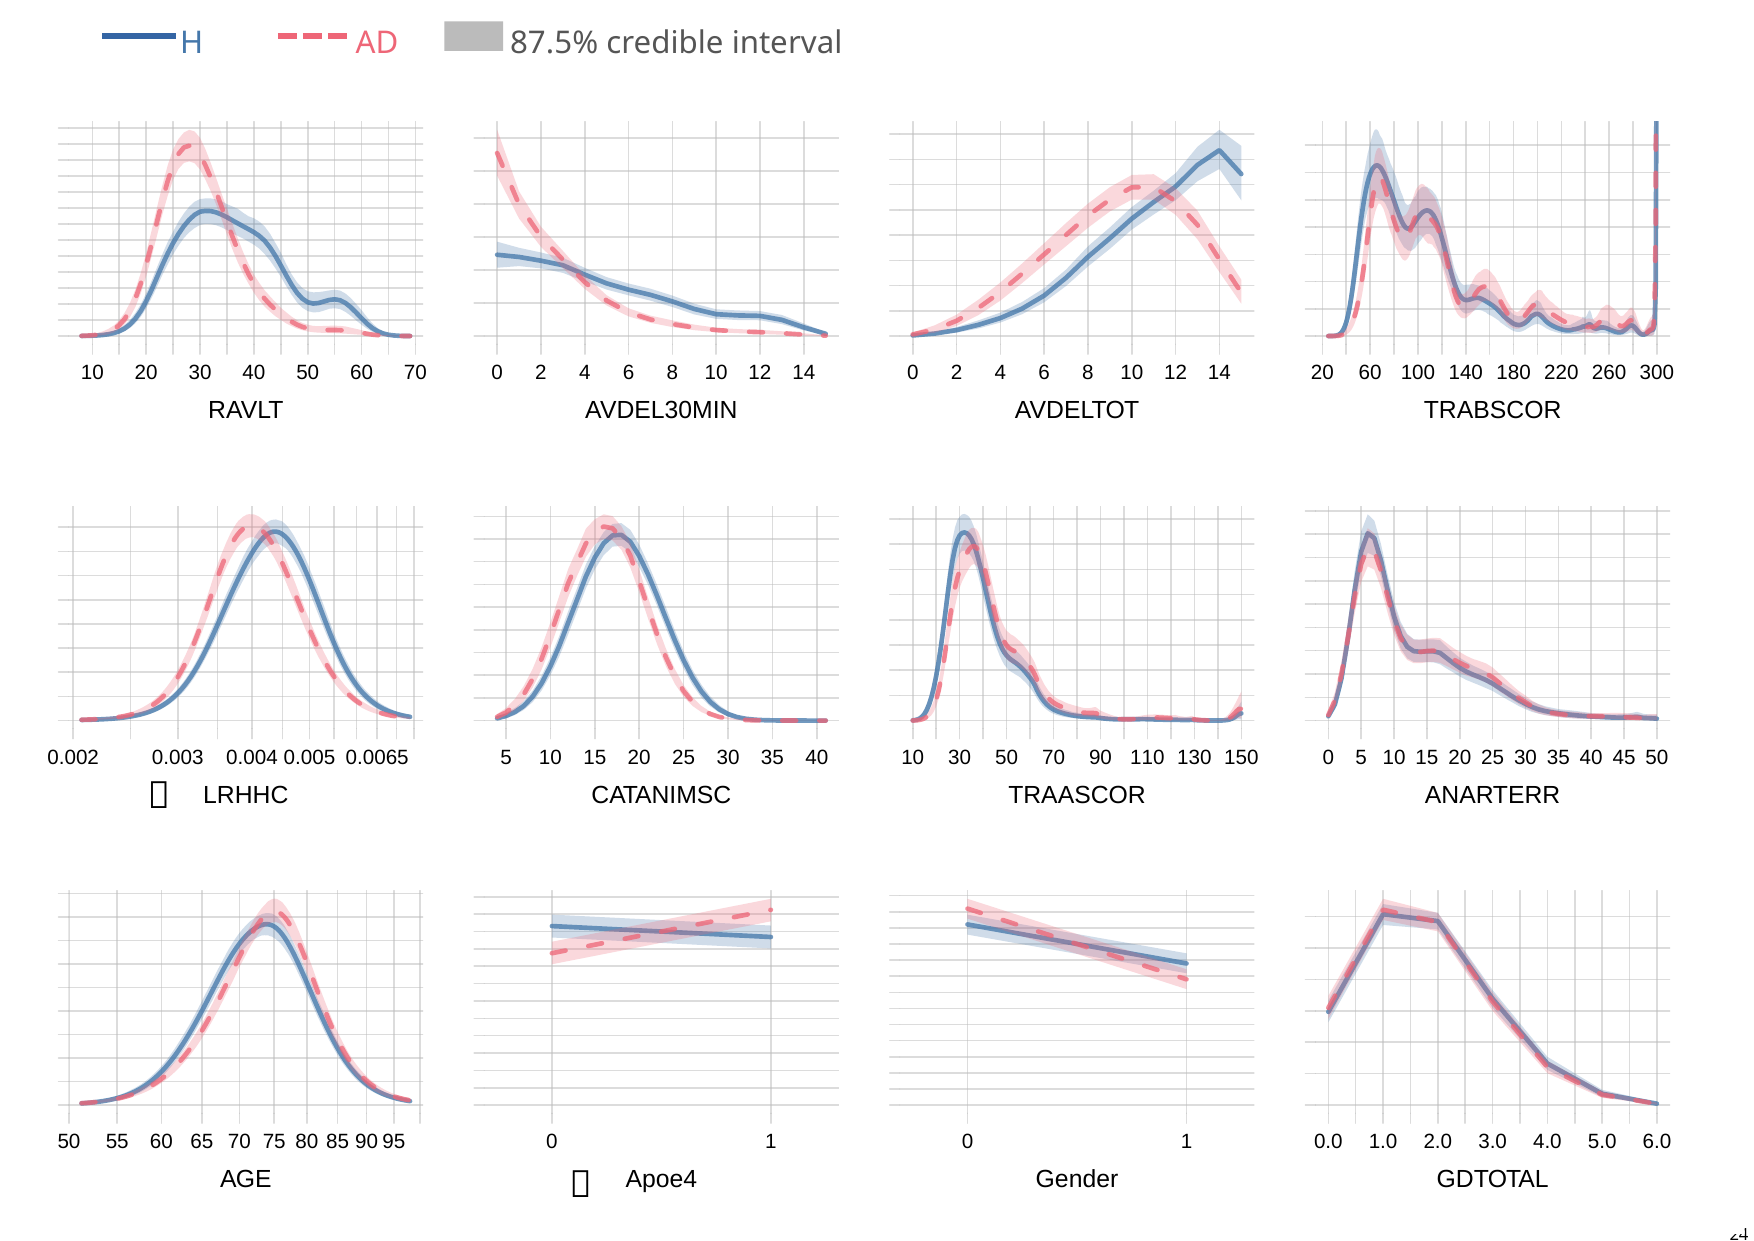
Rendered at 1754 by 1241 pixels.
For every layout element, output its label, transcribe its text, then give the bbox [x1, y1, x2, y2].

text_box AD [340, 13, 416, 60]
text_box 🧬 [554, 1149, 636, 1215]
text_box [444, 21, 495, 51]
text_box 87.5% credible interval [495, 13, 843, 60]
text_box H [165, 13, 253, 60]
text_box 🧠 [132, 760, 214, 826]
picture [9, 6, 1745, 1234]
